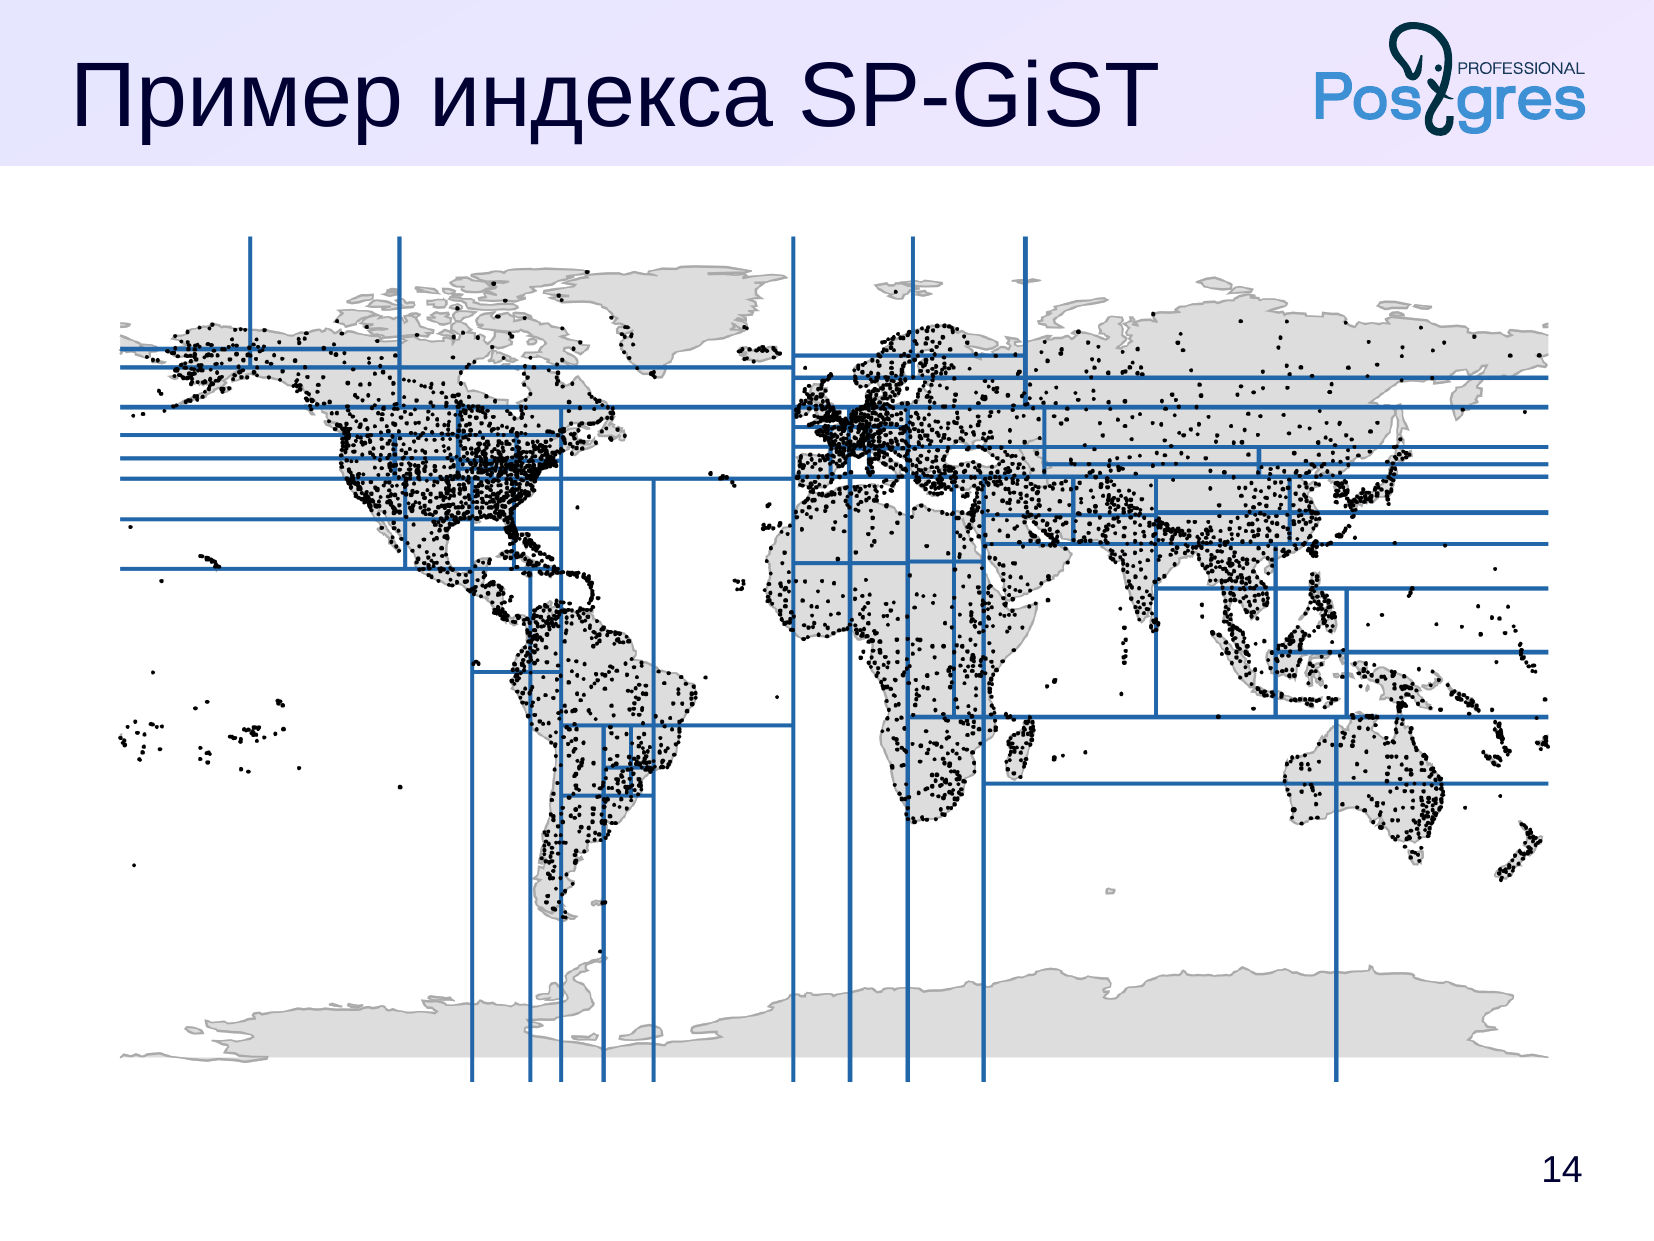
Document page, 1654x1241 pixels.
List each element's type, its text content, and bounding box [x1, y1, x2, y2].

title Пример индекса SP-GiST [70, 43, 1261, 151]
picture [70, 200, 1607, 1123]
